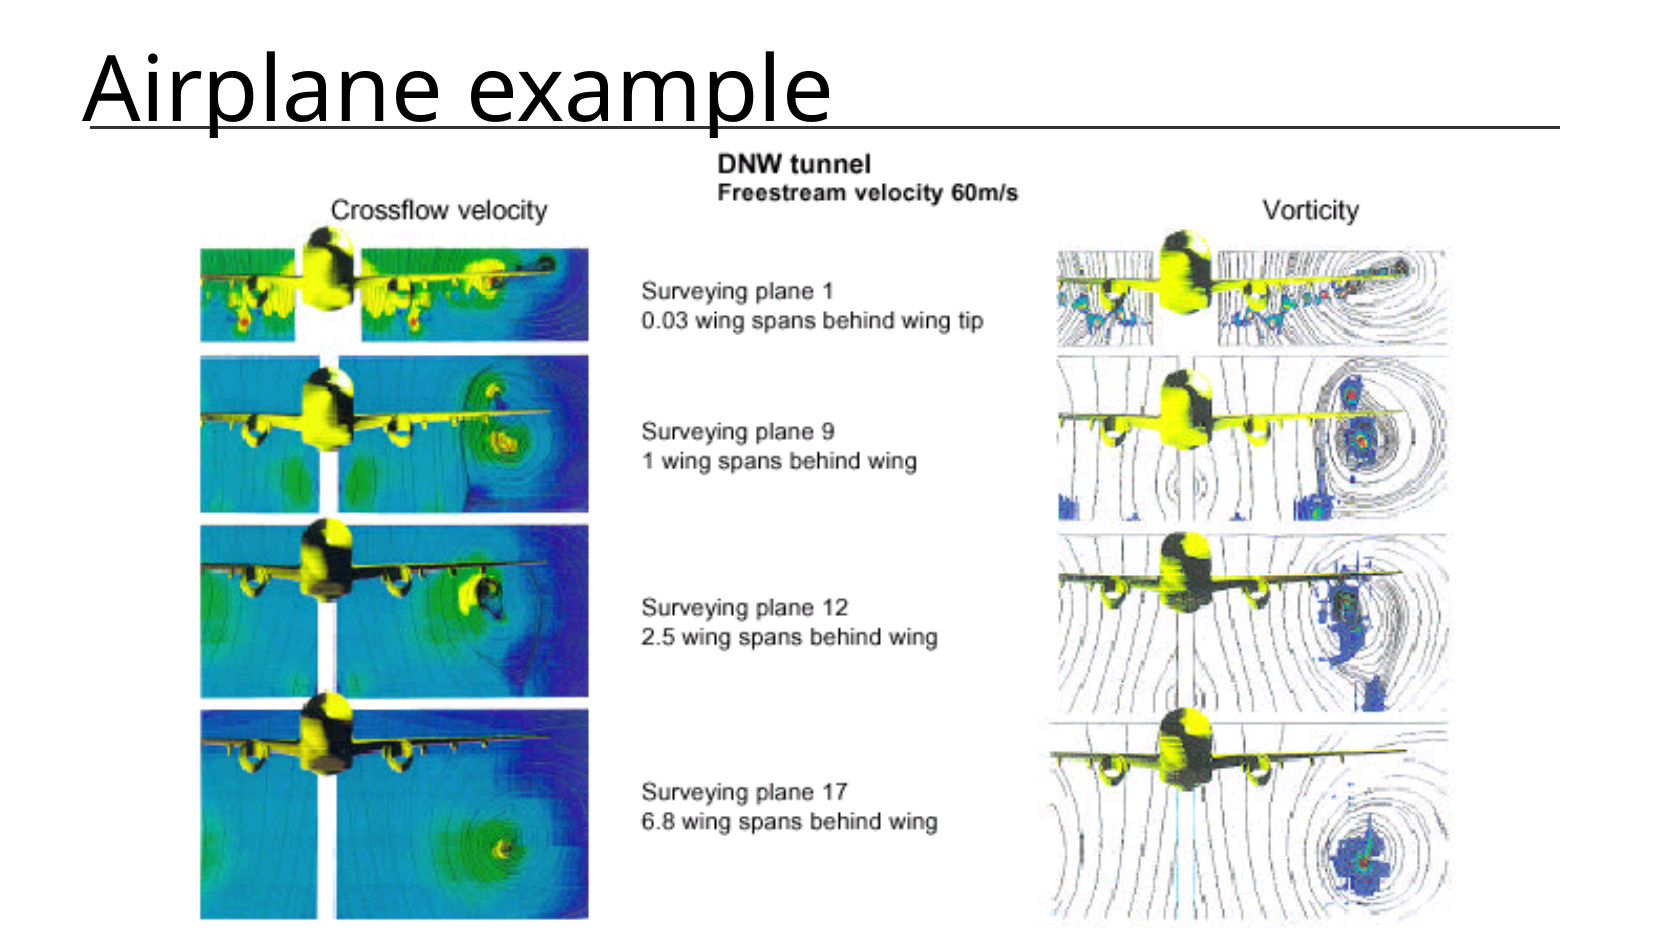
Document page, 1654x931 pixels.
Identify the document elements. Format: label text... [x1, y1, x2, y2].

title Airplane example [82, 32, 1571, 140]
picture [159, 138, 1485, 931]
